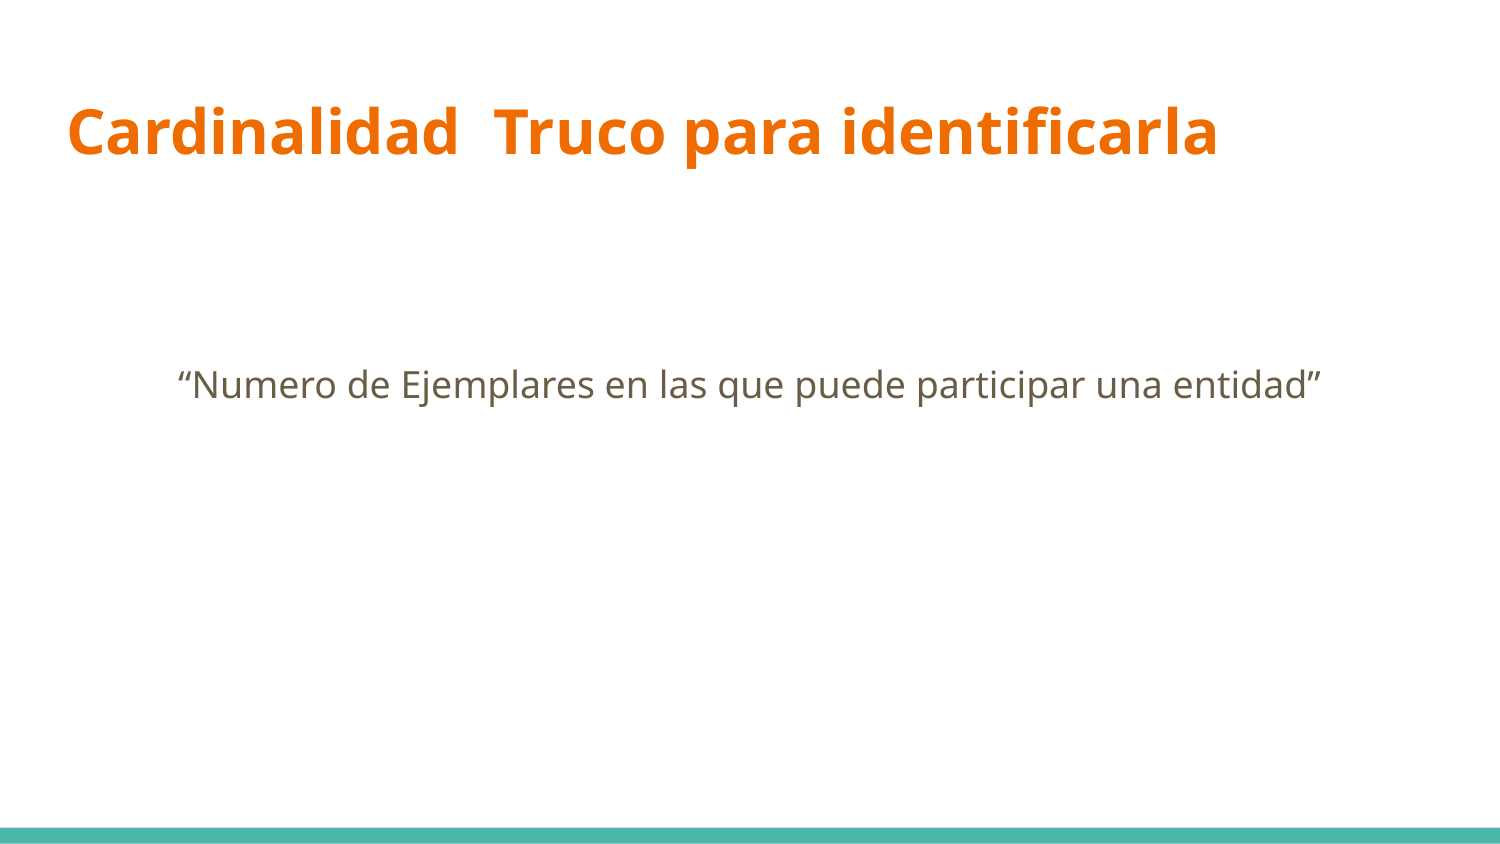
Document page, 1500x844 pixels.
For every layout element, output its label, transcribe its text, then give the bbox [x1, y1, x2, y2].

list “Numero de Ejemplares en las que puede participar una entidad” [51, 200, 1449, 643]
title Cardinalidad Truco para identificarla [51, 72, 1449, 189]
